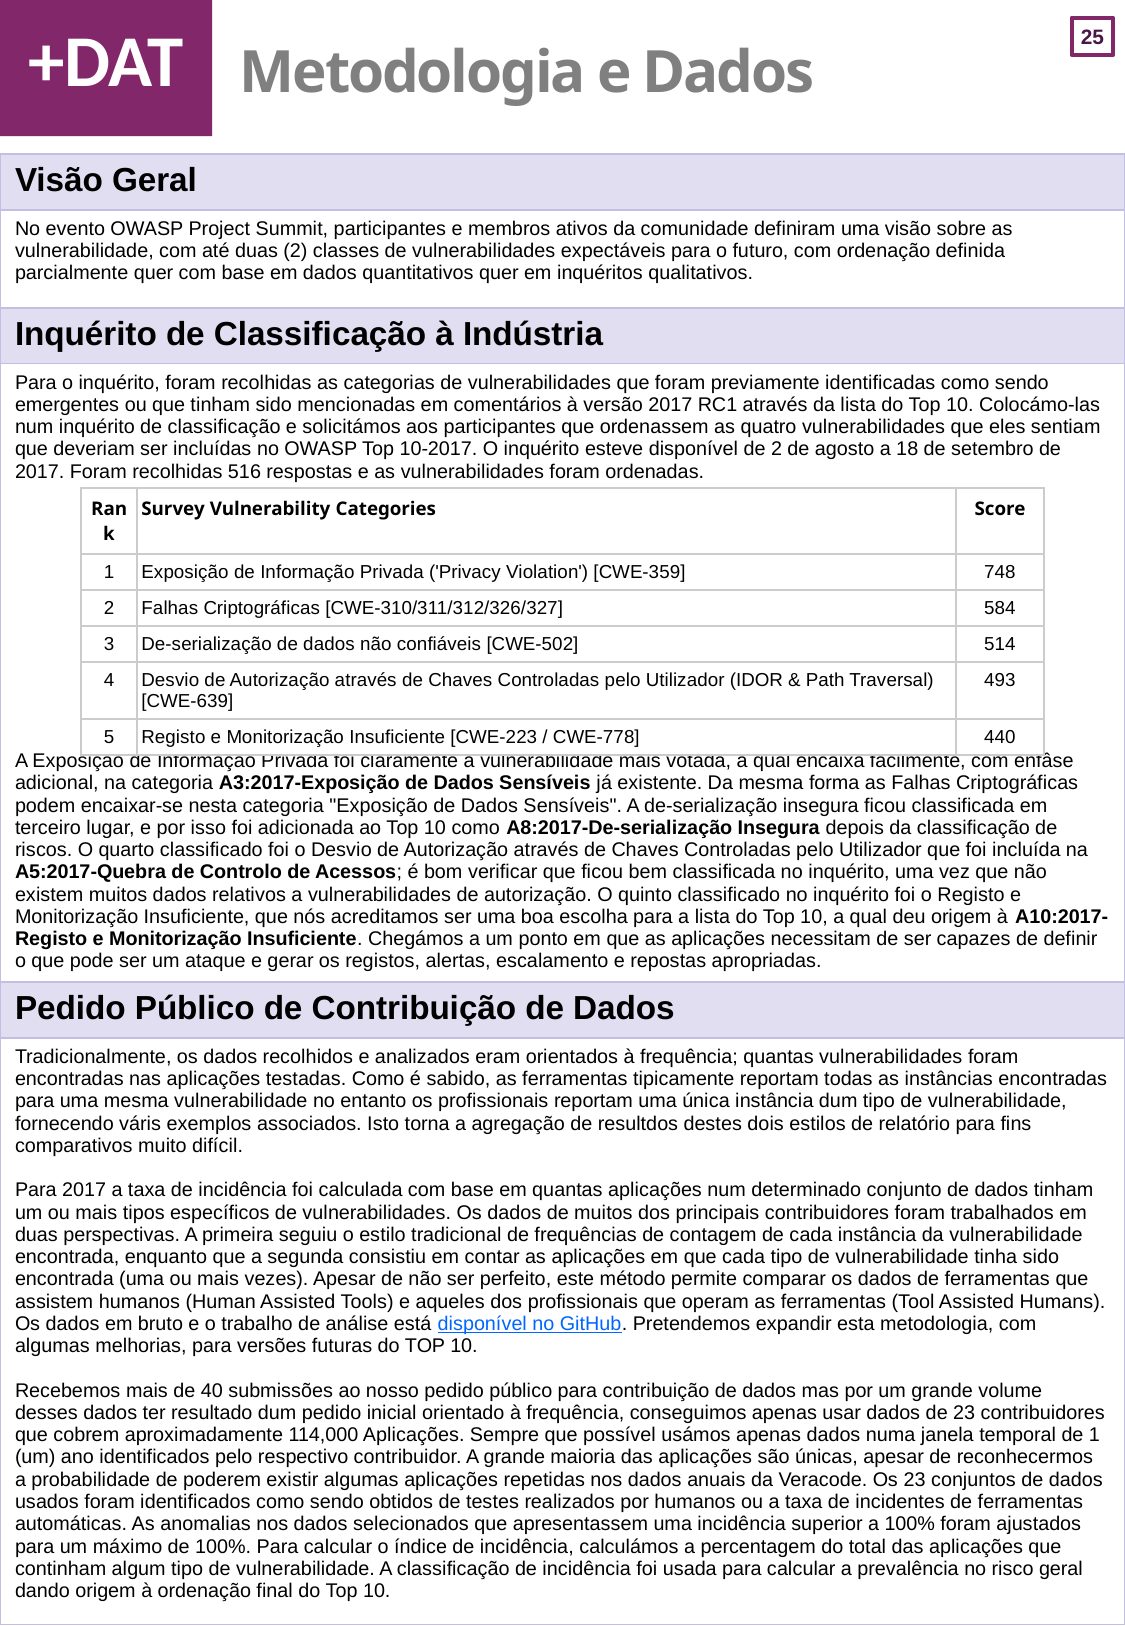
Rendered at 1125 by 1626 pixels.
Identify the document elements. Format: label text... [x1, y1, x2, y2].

table_cell 440 [957, 720, 1043, 754]
text_box +DAT [0, 0, 213, 137]
table_cell Falhas Criptográficas [CWE-310/311/312/326/327] [138, 591, 955, 625]
table_cell Pedido Público de Contribuição de Dados [1, 983, 1124, 1037]
table_header Survey Vulnerability Categories [138, 489, 955, 553]
table_cell 3 [82, 627, 136, 661]
table_cell 748 [957, 555, 1043, 589]
table_cell Registo e Monitorização Insuficiente [CWE-223 / CWE-778] [138, 720, 955, 754]
table_cell Desvio de Autorização através de Chaves Controladas pelo Utilizador (IDOR & Path Traversal) [CWE-639] [138, 663, 955, 718]
table_cell 584 [957, 591, 1043, 625]
table_cell 5 [82, 720, 136, 754]
table_cell Para o inquérito, foram recolhidas as categorias de vulnerabilidades que foram previamente identificadas como sendo emergentes ou que tinham sido mencionadas em comentários à versão 2017 RC1 através da lista do Top 10. Colocámo-las num inquérito de classificação e solicitámos aos participantes que ordenassem as quatro vulnerabilidades que eles sentiam que deveriam ser incluídas no OWASP Top 10-2017. O inquérito esteve disponível de 2 de agosto a 18 de setembro de 2017. Foram recolhidas 516 respostas e as vulnerabilidades foram ordenadas. A Exposição de Informação Privada foi claramente a vulnerabilidade mais votada, a qual encaixa facilmente, com enfâse adicional, na categoria A3:2017-Exposição de Dados Sensíveis já existente. Da mesma forma as Falhas Criptográficas podem encaixar-se nesta categoria "Exposição de Dados Sensíveis". A de-serialização insegura ficou classificada em terceiro lugar, e por isso foi adicionada ao Top 10 como A8:2017-De-serialização Insegura depois da classificação de riscos. O quarto classificado foi o Desvio de Autorização através de Chaves Controladas pelo Utilizador que foi incluída na A5:2017-Quebra de Controlo de Acessos; é bom verificar que ficou bem classificada no inquérito, uma vez que não existem muitos dados relativos a vulnerabilidades de autorização. O quinto classificado no inquérito foi o Registo e Monitorização Insuficiente, que nós acreditamos ser uma boa escolha para a lista do Top 10, a qual deu origem à A10:2017-Registo e Monitorização Insuficiente. Chegámos a um ponto em que as aplicações necessitam de ser capazes de definir o que pode ser um ataque e gerar os registos, alertas, escalamento e repostas apropriadas. [1, 364, 1124, 981]
text_box Metodologia e Dados [224, 12, 1125, 134]
table_cell Tradicionalmente, os dados recolhidos e analizados eram orientados à frequência; quantas vulnerabilidades foram encontradas nas aplicações testadas. Como é sabido, as ferramentas tipicamente reportam todas as instâncias encontradas para uma mesma vulnerabilidade no entanto os profissionais reportam uma única instância dum tipo de vulnerabilidade, fornecendo váris exemplos associados. Isto torna a agregação de resultdos destes dois estilos de relatório para fins comparativos muito difícil. Para 2017 a taxa de incidência foi calculada com base em quantas aplicações num determinado conjunto de dados tinham um ou mais tipos específicos de vulnerabilidades. Os dados de muitos dos principais contribuidores foram trabalhados em duas perspectivas. A primeira seguiu o estilo tradicional de frequências de contagem de cada instância da vulnerabilidade encontrada, enquanto que a segunda consistiu em contar as aplicações em que cada tipo de vulnerabilidade tinha sido encontrada (uma ou mais vezes). Apesar de não ser perfeito, este método permite comparar os dados de ferramentas que assistem humanos (Human Assisted Tools) e aqueles dos profissionais que operam as ferramentas (Tool Assisted Humans). Os dados em bruto e o trabalho de análise está disponível no GitHub. Pretendemos expandir esta metodologia, com algumas melhorias, para versões futuras do TOP 10. Recebemos mais de 40 submissões ao nosso pedido público para contribuição de dados mas por um grande volume desses dados ter resultado dum pedido inicial orientado à frequência, conseguimos apenas usar dados de 23 contribuidores que cobrem aproximadamente 114,000 Aplicações. Sempre que possível usámos apenas dados numa janela temporal de 1 (um) ano identificados pelo respectivo contribuidor. A grande maioria das aplicações são únicas, apesar de reconhecermos a probabilidade de poderem existir algumas aplicações repetidas nos dados anuais da Veracode. Os 23 conjuntos de dados usados foram identificados como sendo obtidos de testes realizados por humanos ou a taxa de incidentes de ferramentas automáticas. As anomalias nos dados selecionados que apresentassem uma incidência superior a 100% foram ajustados para um máximo de 100%. Para calcular o índice de incidência, calculámos a percentagem do total das aplicações que continham algum tipo de vulnerabilidade. A classificação de incidência foi usada para calcular a prevalência no risco geral dando origem à ordenação final do Top 10. [1, 1039, 1124, 1624]
table_header Rank [82, 489, 136, 553]
table_cell 4 [82, 663, 136, 718]
table_cell 2 [82, 591, 136, 625]
table_cell De-serialização de dados não confiáveis [CWE-502] [138, 627, 955, 661]
table_cell 493 [957, 663, 1043, 718]
table_cell Inquérito de Classificação à Indústria [1, 309, 1124, 363]
table_cell 514 [957, 627, 1043, 661]
table_cell 1 [82, 555, 136, 589]
table_header Score [957, 489, 1043, 553]
table_header Visão Geral [1, 155, 1124, 209]
table_cell Exposição de Informação Privada ('Privacy Violation') [CWE-359] [138, 555, 955, 589]
table_cell No evento OWASP Project Summit, participantes e membros ativos da comunidade definiram uma visão sobre as vulnerabilidade, com até duas (2) classes de vulnerabilidades expectáveis para o futuro, com ordenação definida parcialmente quer com base em dados quantitativos quer em inquéritos qualitativos. [1, 211, 1124, 307]
